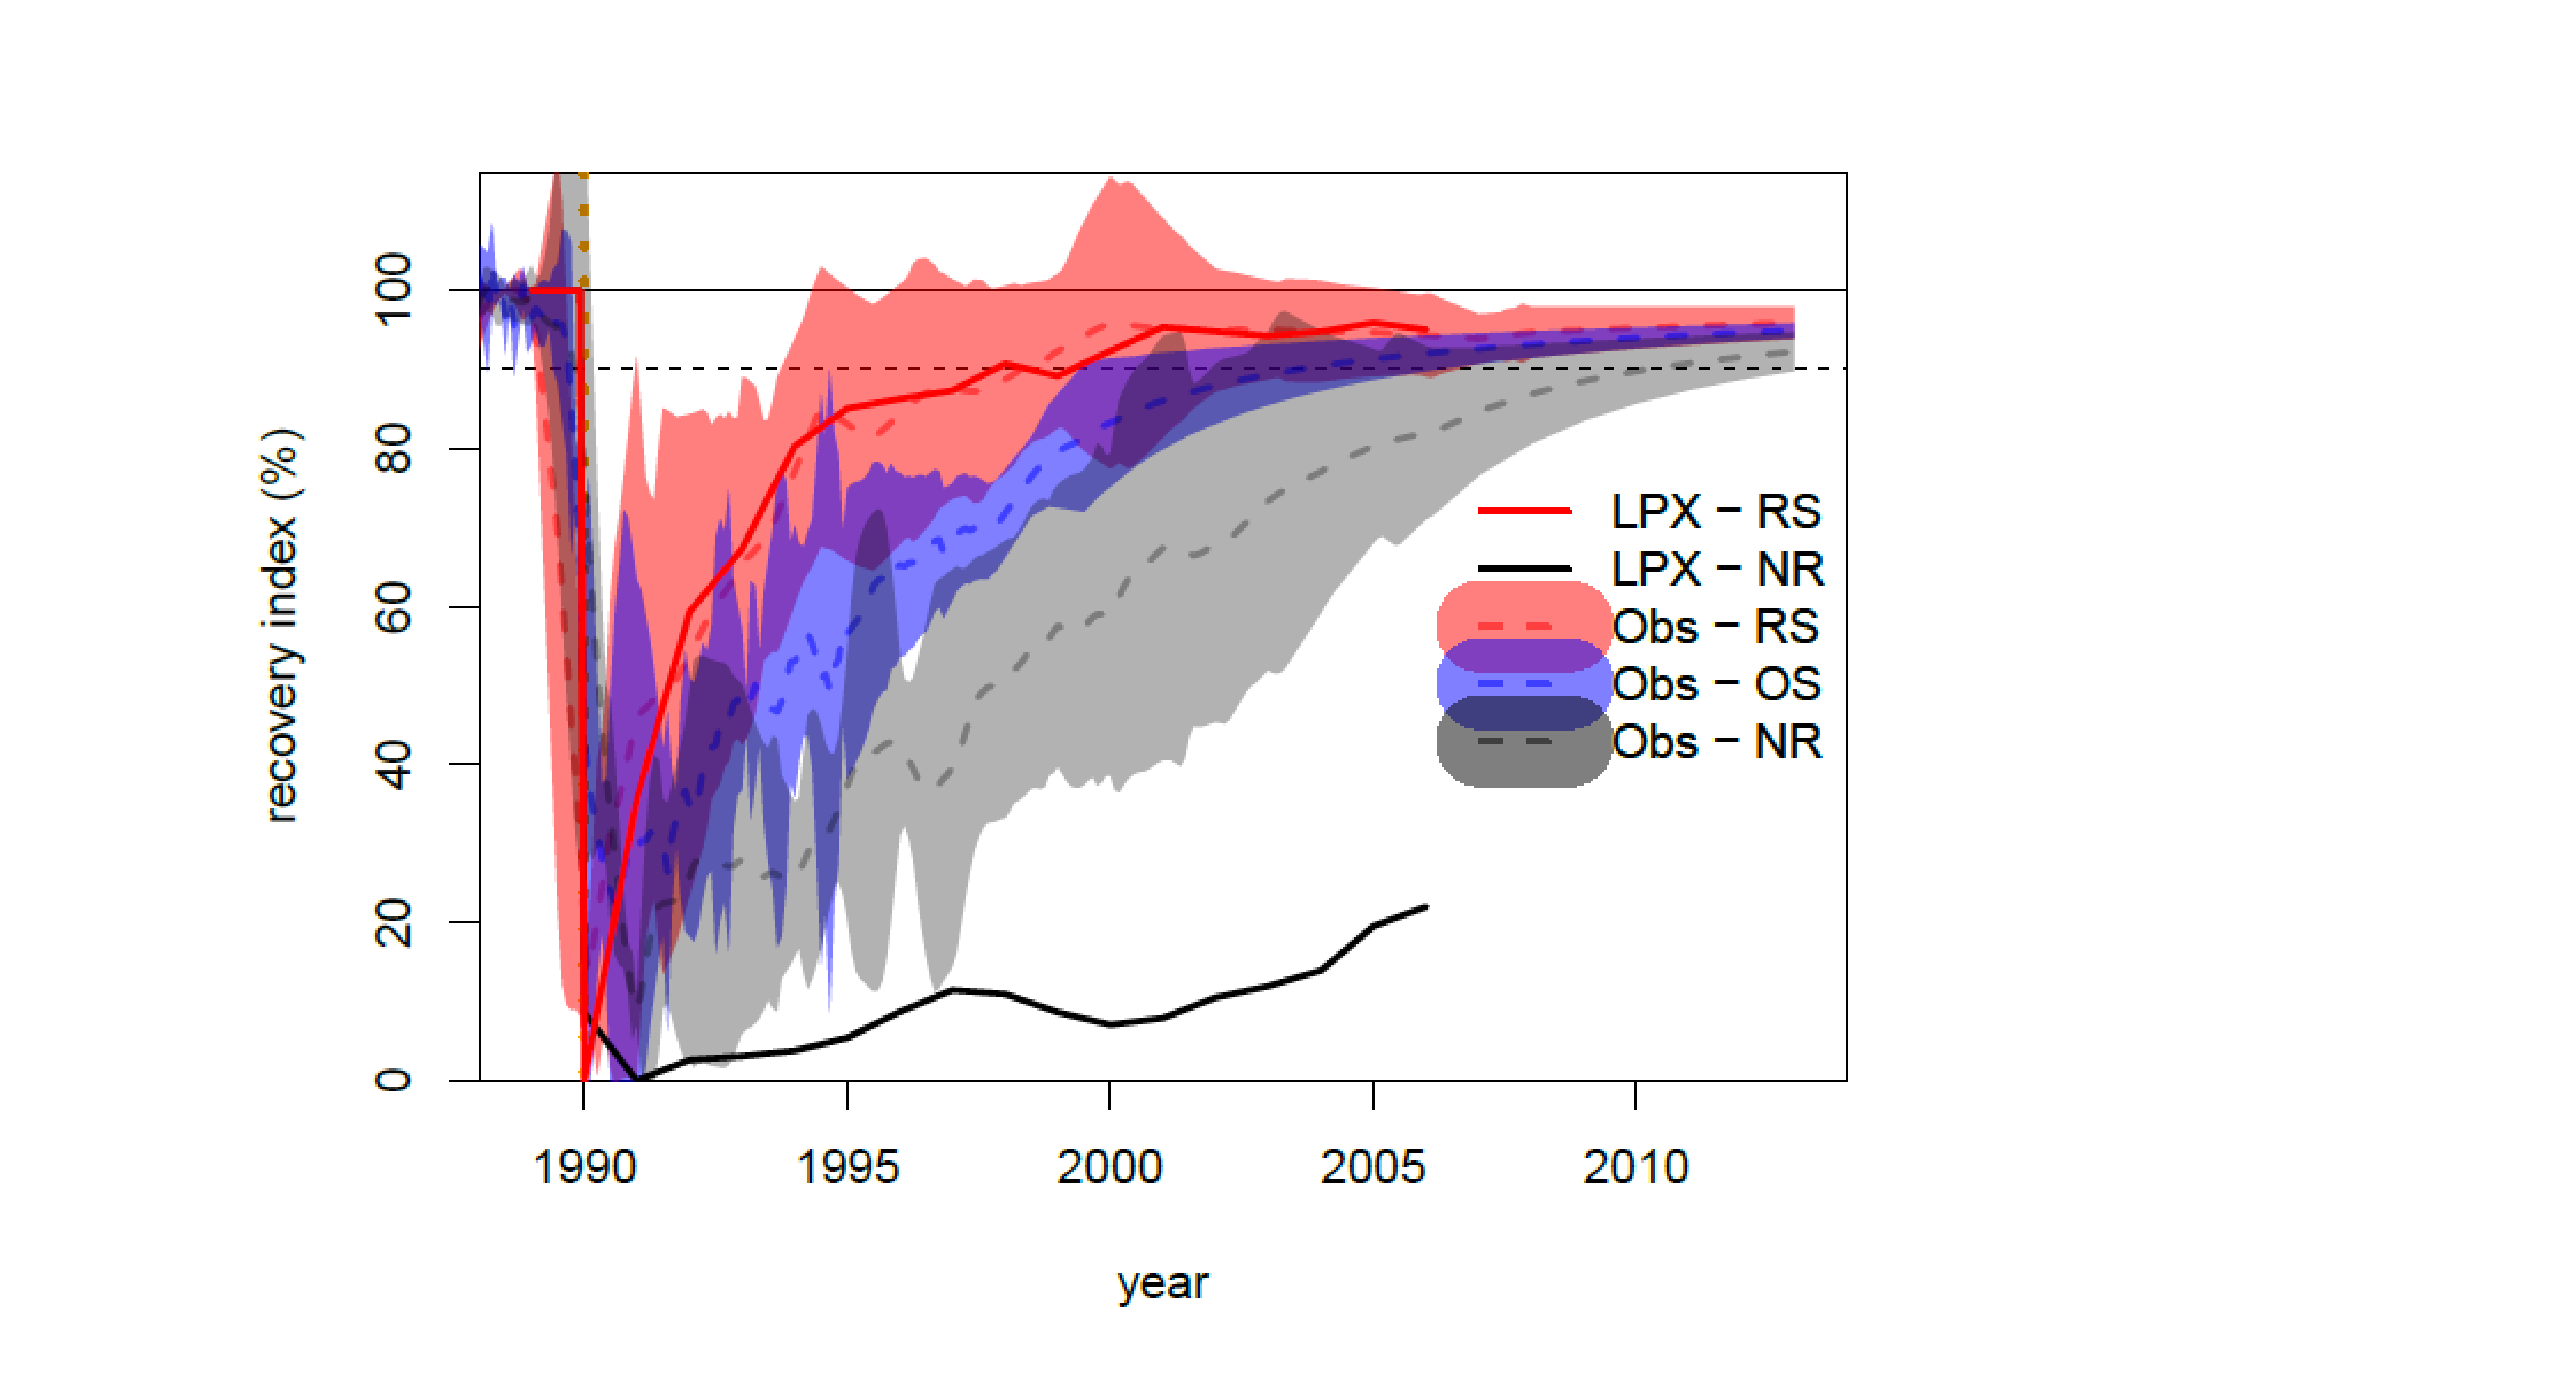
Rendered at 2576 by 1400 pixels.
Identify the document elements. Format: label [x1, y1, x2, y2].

picture [224, 117, 1894, 1349]
